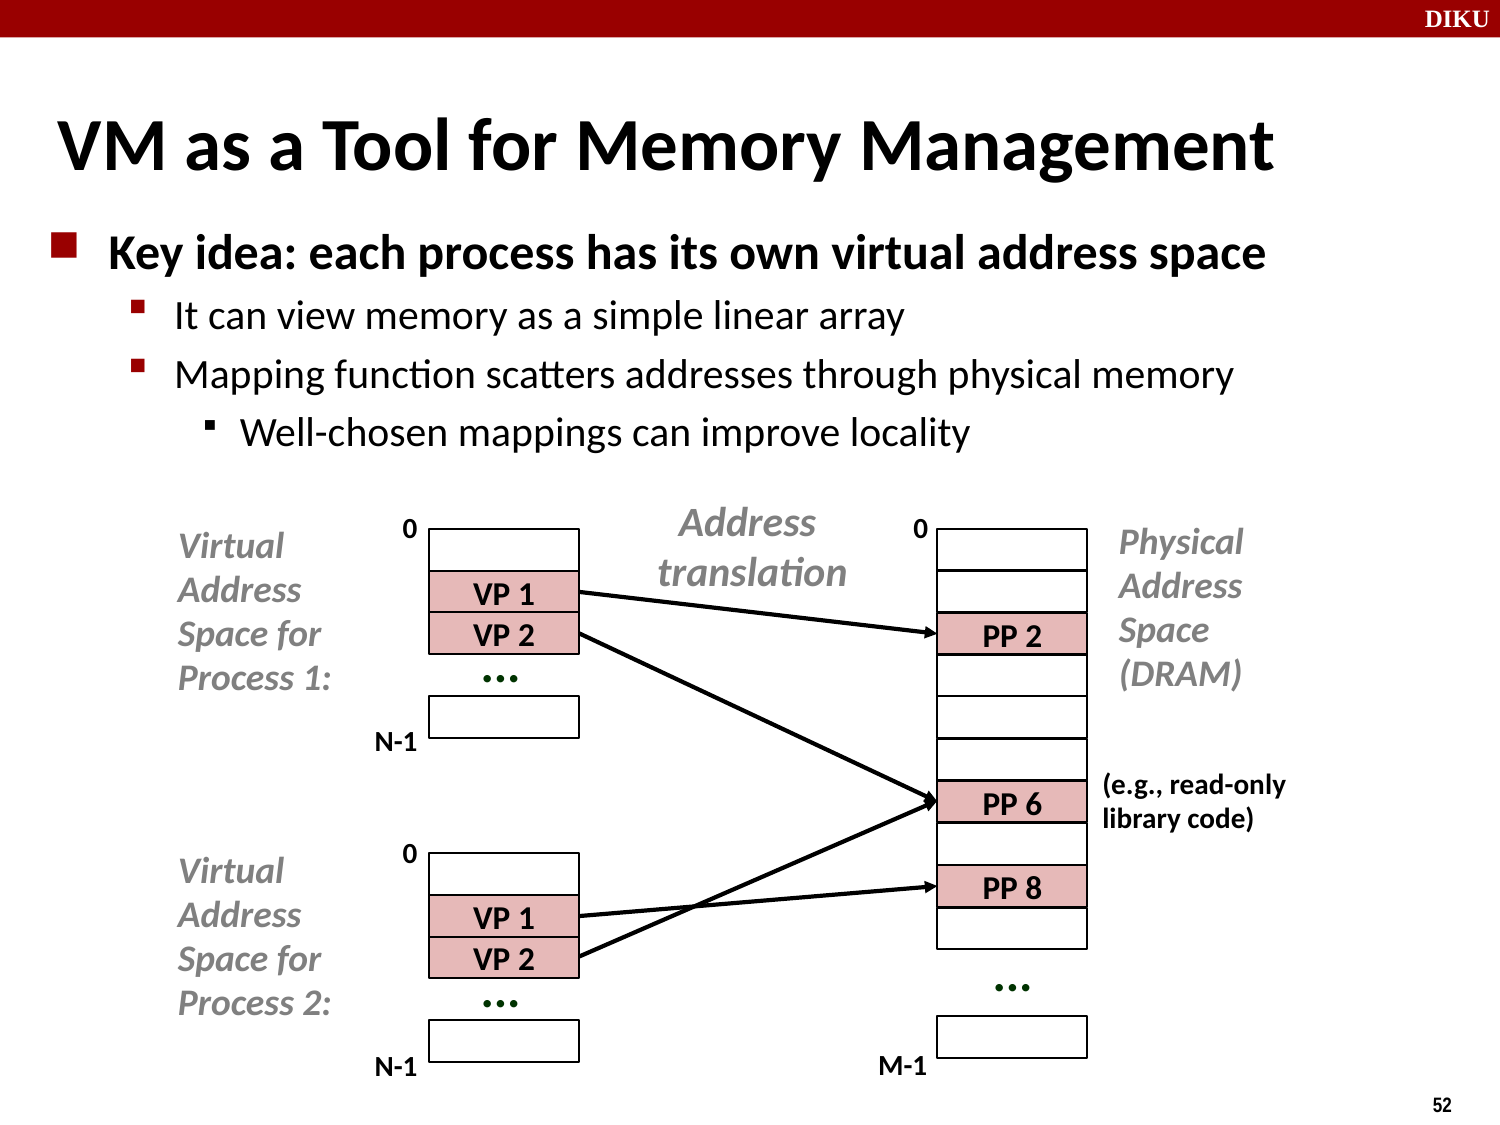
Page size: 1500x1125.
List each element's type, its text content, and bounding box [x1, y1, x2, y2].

text_box PP 6 [937, 780, 1088, 822]
text_box 0 [387, 828, 433, 878]
text_box PP 8 [937, 865, 1088, 907]
text_box N-1 [359, 716, 433, 767]
text_box M-1 [863, 1040, 943, 1091]
text_box Physical Address Space (DRAM) [1104, 511, 1280, 704]
text_box Key idea: each process has its own virtual address space It can view memory as a simple linear array Mapping function scatters addresses through physical memory Well-chosen mappings can improve locality [37, 212, 1326, 419]
text_box 0 [387, 503, 433, 553]
text_box Virtual Address Space for Process 2: [162, 841, 388, 1033]
text_box ... [977, 941, 1048, 1017]
text_box VP 2 [429, 612, 579, 655]
text_box ... [465, 957, 536, 1033]
text_box PP 2 [937, 612, 1088, 653]
text_box N-1 [359, 1041, 433, 1092]
text_box (e.g., read-only library code) [1088, 760, 1326, 844]
text_box Virtual Address Space for Process 1: [162, 516, 388, 708]
text_box 0 [898, 503, 943, 553]
text_box ... [465, 633, 536, 708]
text_box VP 1 [429, 895, 579, 936]
text_box VP 1 [429, 570, 579, 612]
text_box VP 2 [429, 936, 579, 979]
text_box VM as a Tool for Memory Management [42, 93, 1456, 188]
text_box Address translation [642, 487, 863, 603]
